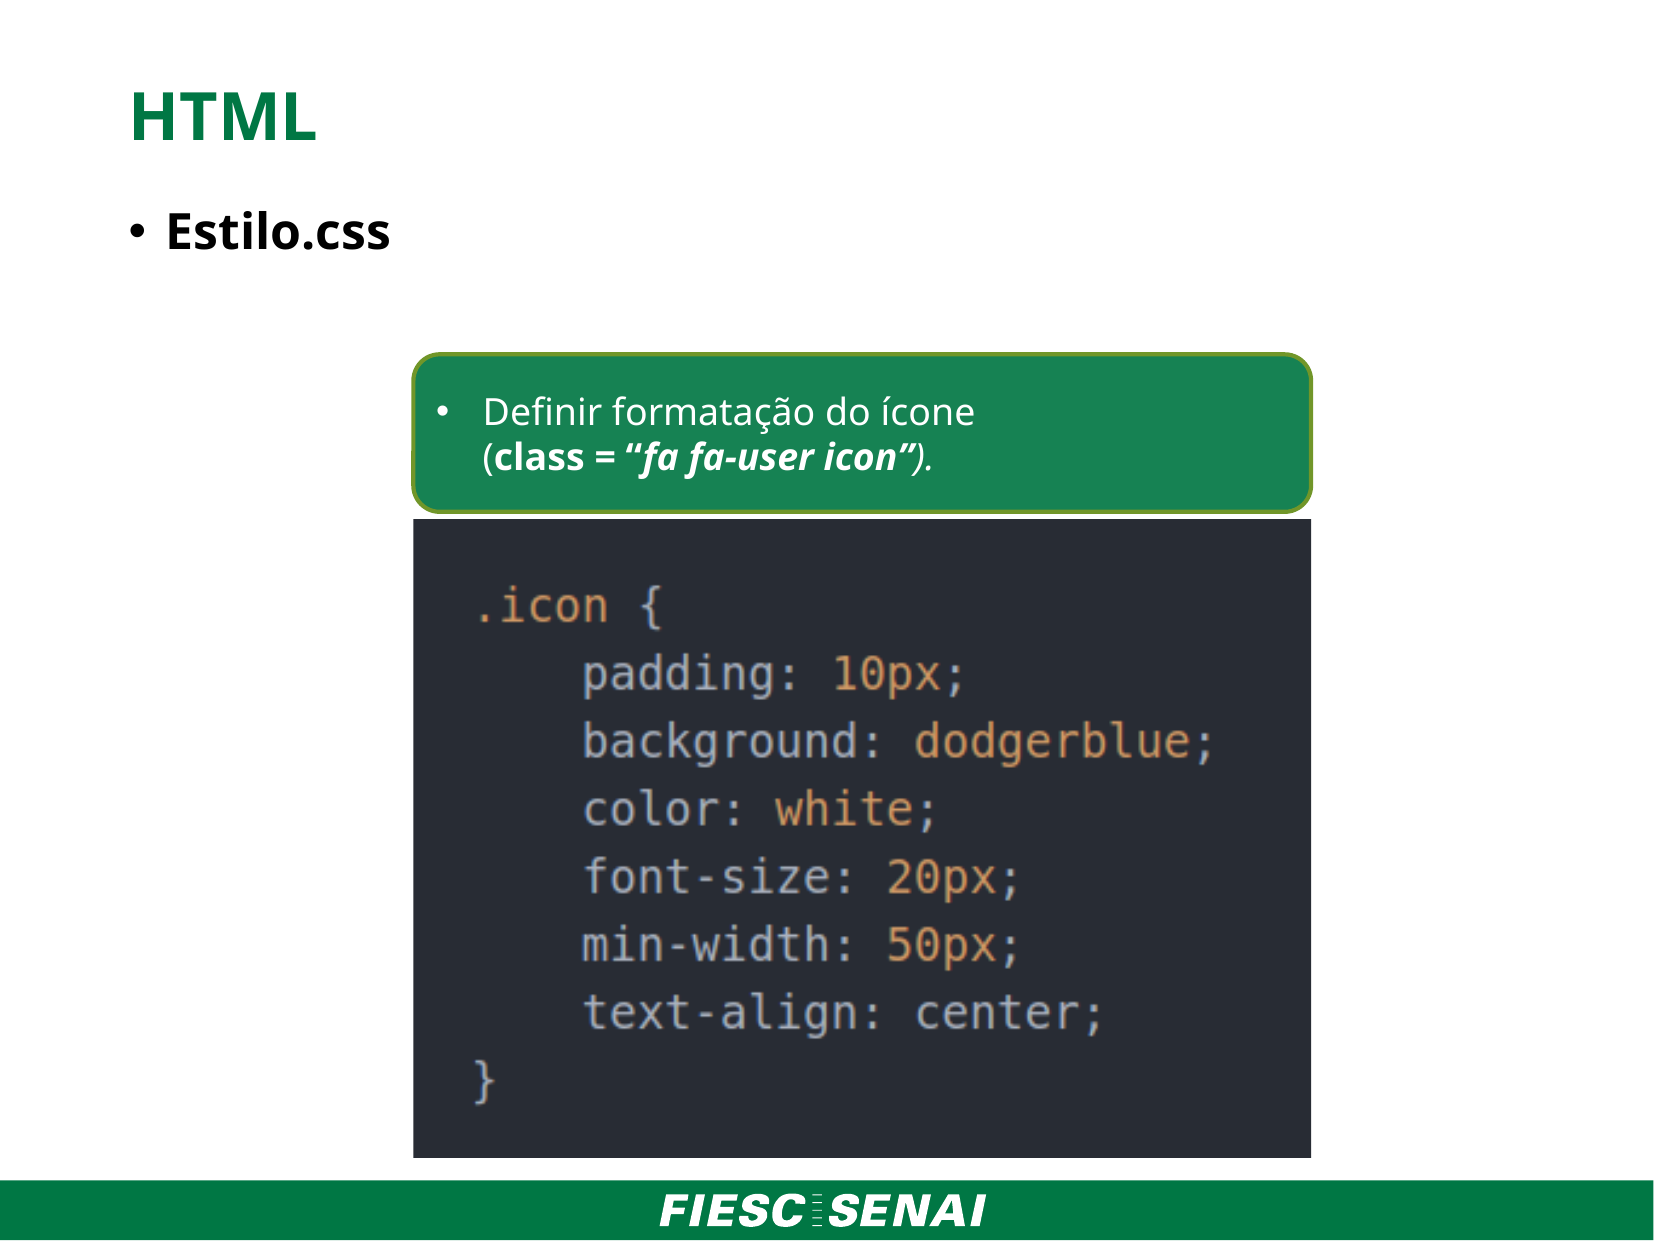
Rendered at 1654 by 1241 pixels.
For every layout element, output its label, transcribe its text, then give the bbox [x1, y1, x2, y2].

text_box Definir formatação do ícone (class = “fa fa-user icon”). [413, 354, 1312, 512]
text_box Estilo.css [113, 200, 1540, 1117]
picture [413, 519, 1312, 1158]
text_box HTML [113, 39, 1540, 200]
